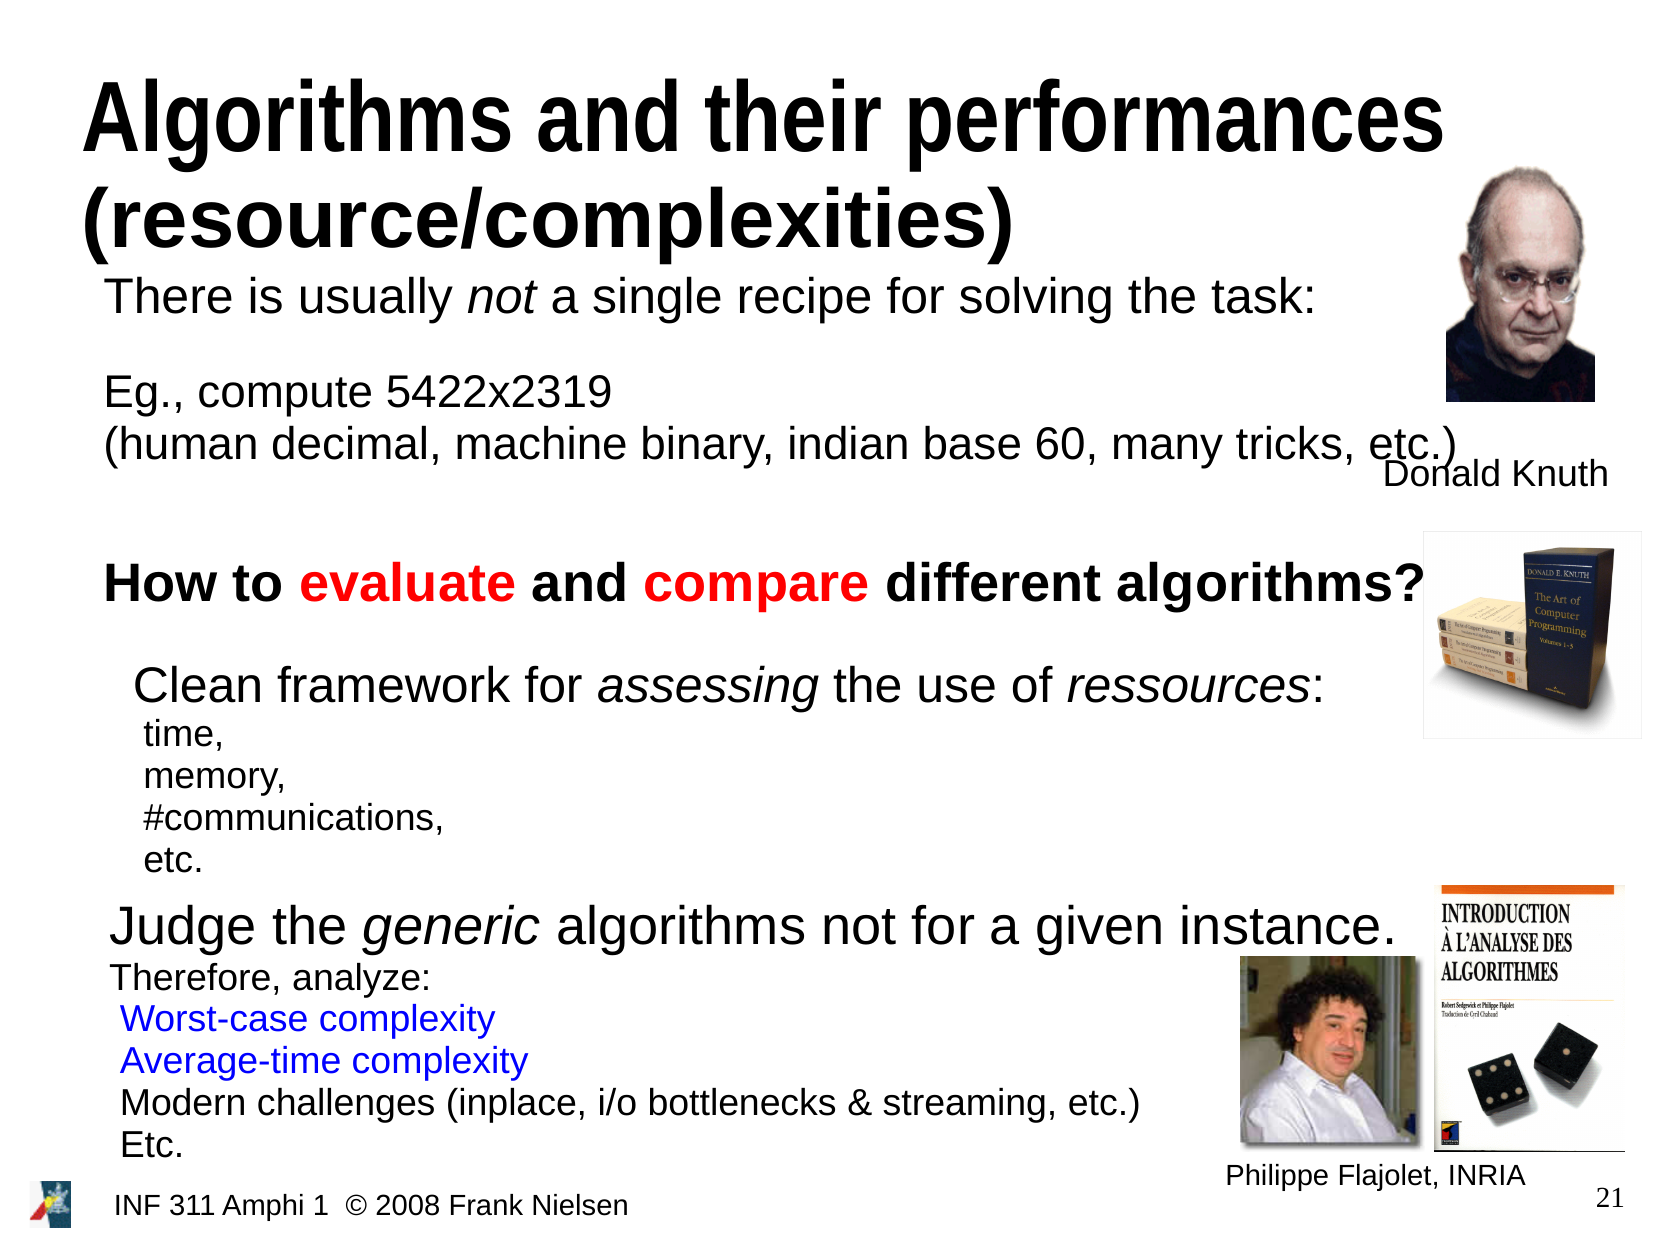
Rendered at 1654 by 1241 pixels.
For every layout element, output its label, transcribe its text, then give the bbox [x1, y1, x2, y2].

picture [1446, 160, 1595, 402]
picture [1434, 885, 1625, 1152]
text_box Clean framework for assessing the use of ressources: time, memory, #communications, etc. [118, 649, 1341, 888]
picture [1423, 531, 1642, 739]
text_box Philippe Flajolet, INRIA [1210, 1151, 1542, 1200]
picture [29, 1181, 71, 1228]
text_box Judge the generic algorithms not for a given instance. Therefore, analyze: Worst-case complexity Average-time complexity Modern challenges (inplace, i/o bottlenecks & streaming, etc.) Etc. [94, 888, 1429, 1174]
picture [1240, 956, 1425, 1151]
text_box Donald Knuth [1367, 445, 1625, 502]
text_box Algorithms and their performances (resource/complexities) [67, 50, 1506, 273]
text_box There is usually not a single recipe for solving the task: Eg., compute 5422x2319 (human decimal, machine binary, indian base 60, many tricks, etc.) How to evaluate and compare different algorithms? [88, 261, 1473, 609]
